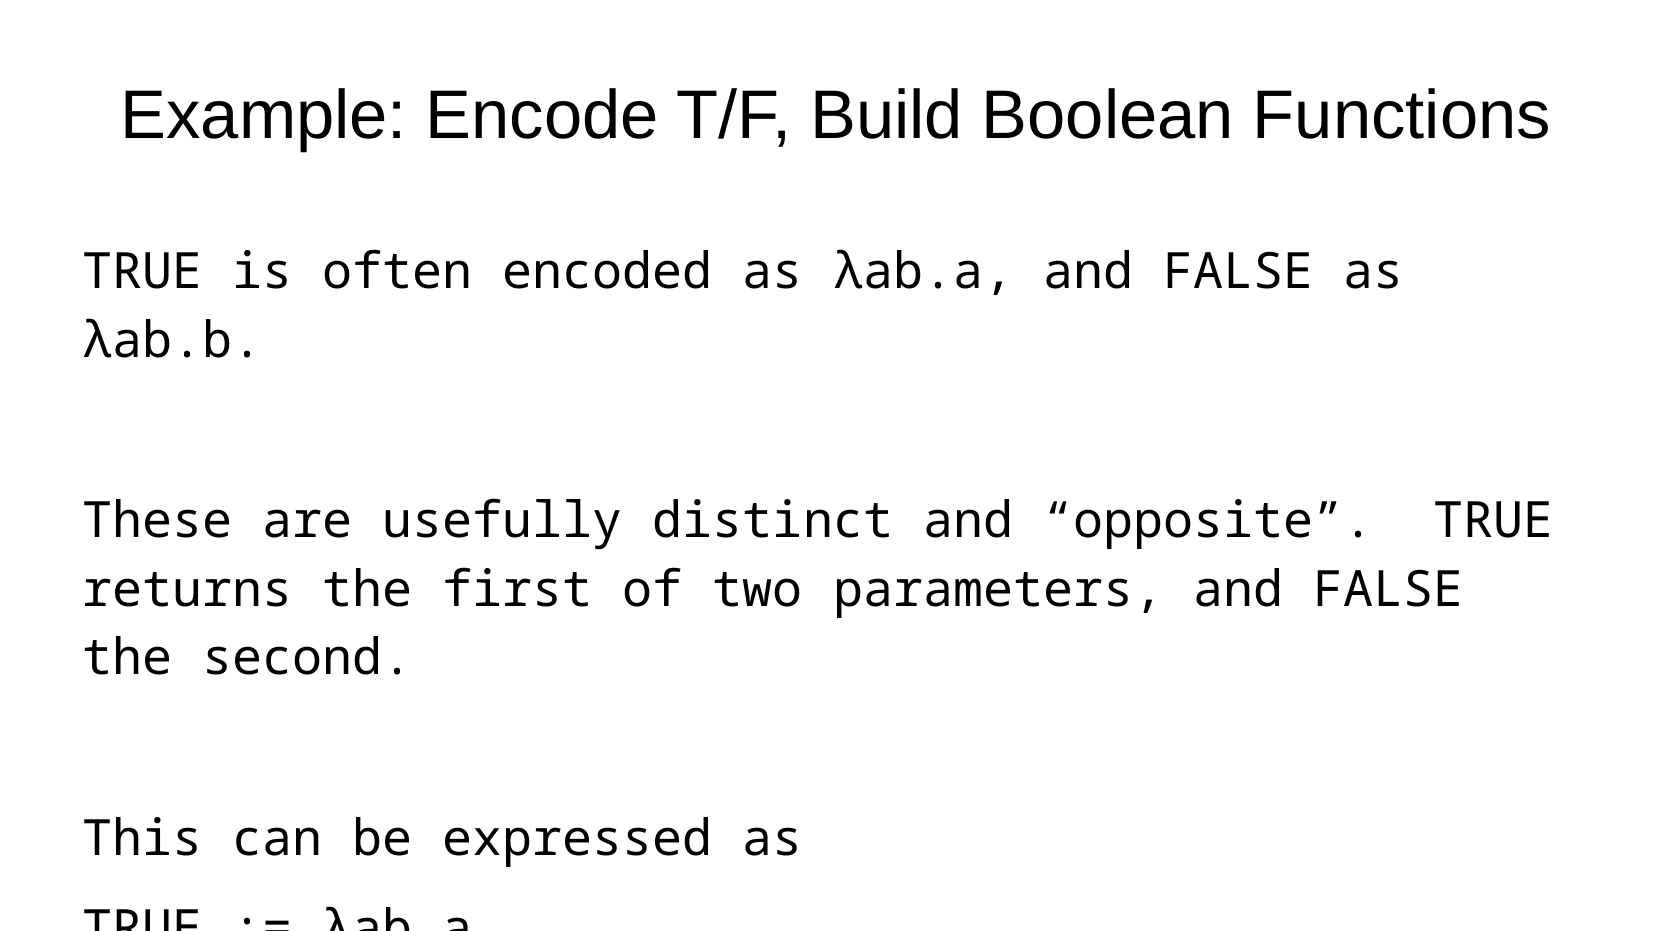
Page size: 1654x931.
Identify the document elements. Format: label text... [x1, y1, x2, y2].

list TRUE is often encoded as λab.a, and FALSE as λab.b. These are usefully distinct and “opposite”. TRUE returns the first of two parameters, and FALSE the second. This can be expressed as TRUE := λab.a FALSE := λab.b [82, 235, 1571, 869]
title Example: Encode T/F, Build Boolean Functions [82, 37, 1571, 193]
